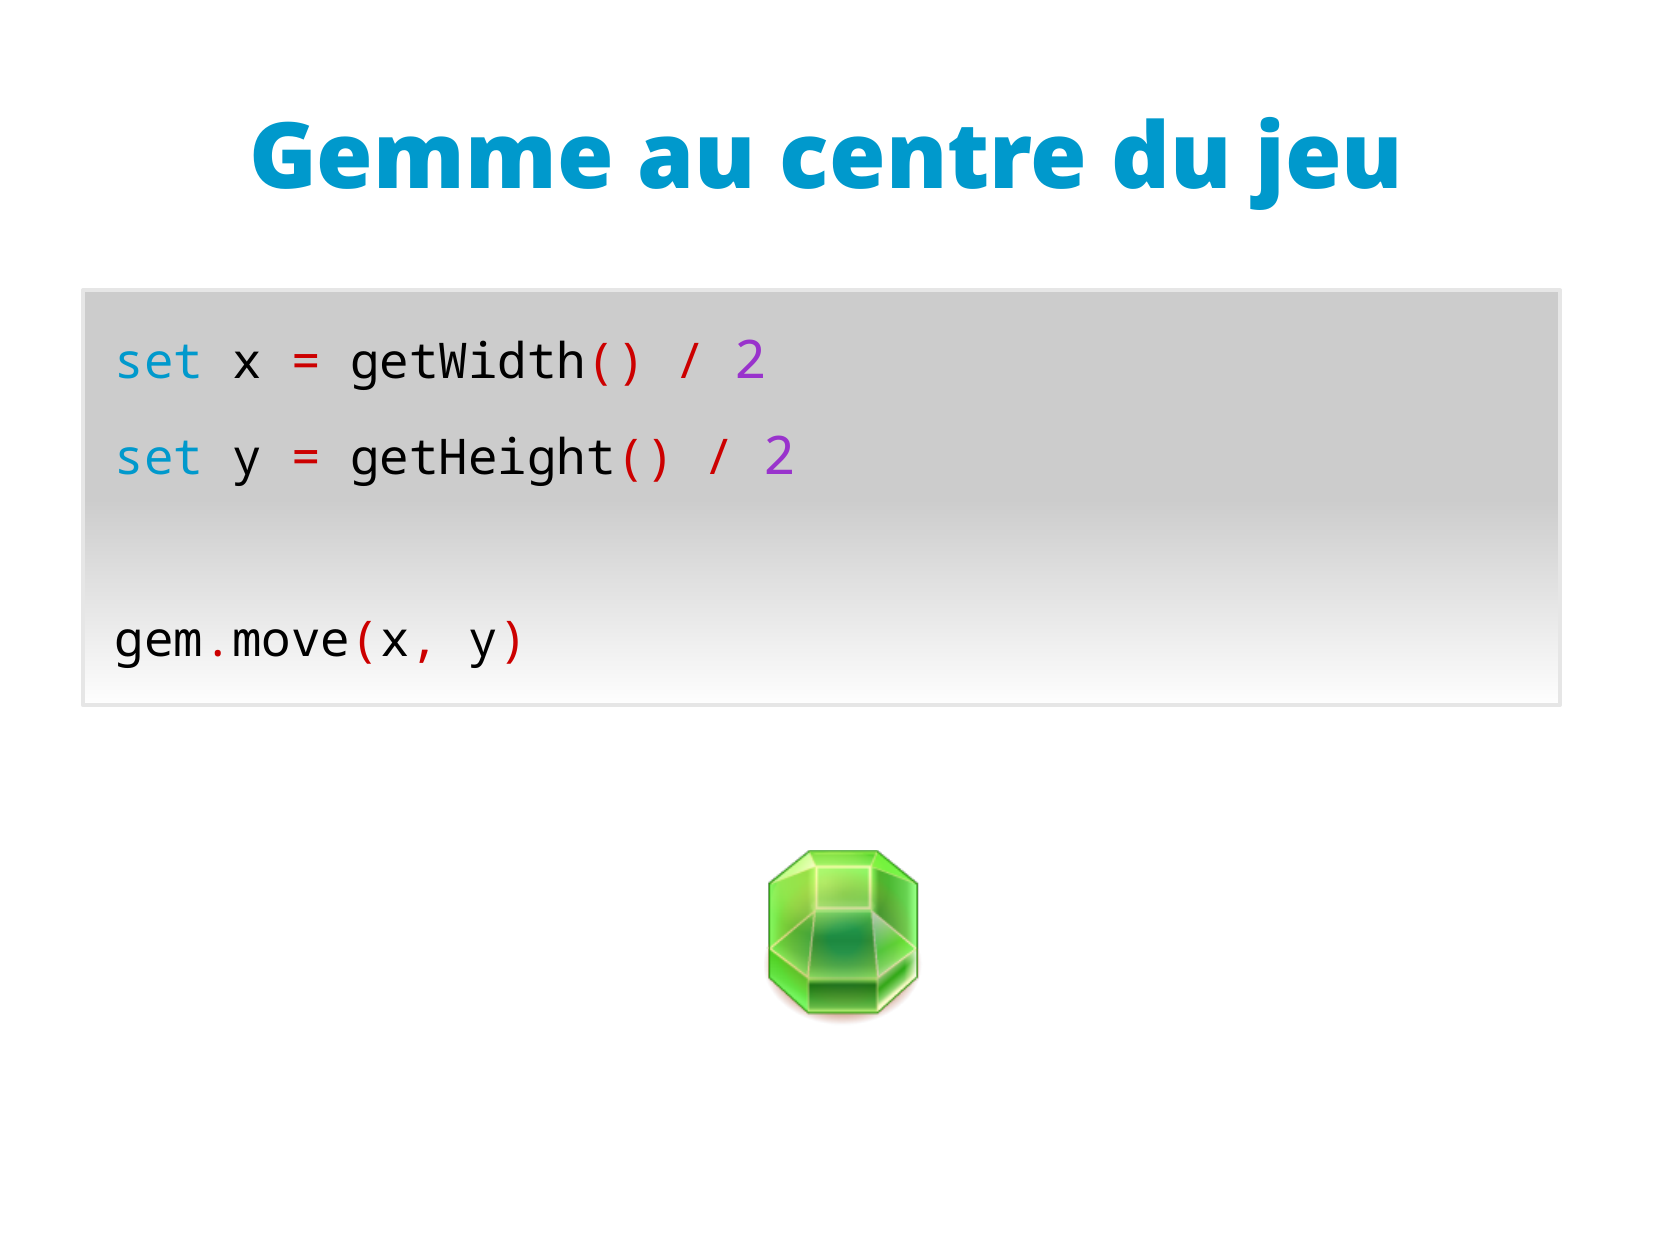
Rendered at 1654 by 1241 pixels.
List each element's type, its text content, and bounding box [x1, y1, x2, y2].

picture [764, 850, 923, 1026]
title Gemme au centre du jeu [82, 49, 1571, 257]
list set x = getWidth() / 2 set y = getHeight() / 2 gem.move(x, y) [82, 290, 1561, 706]
